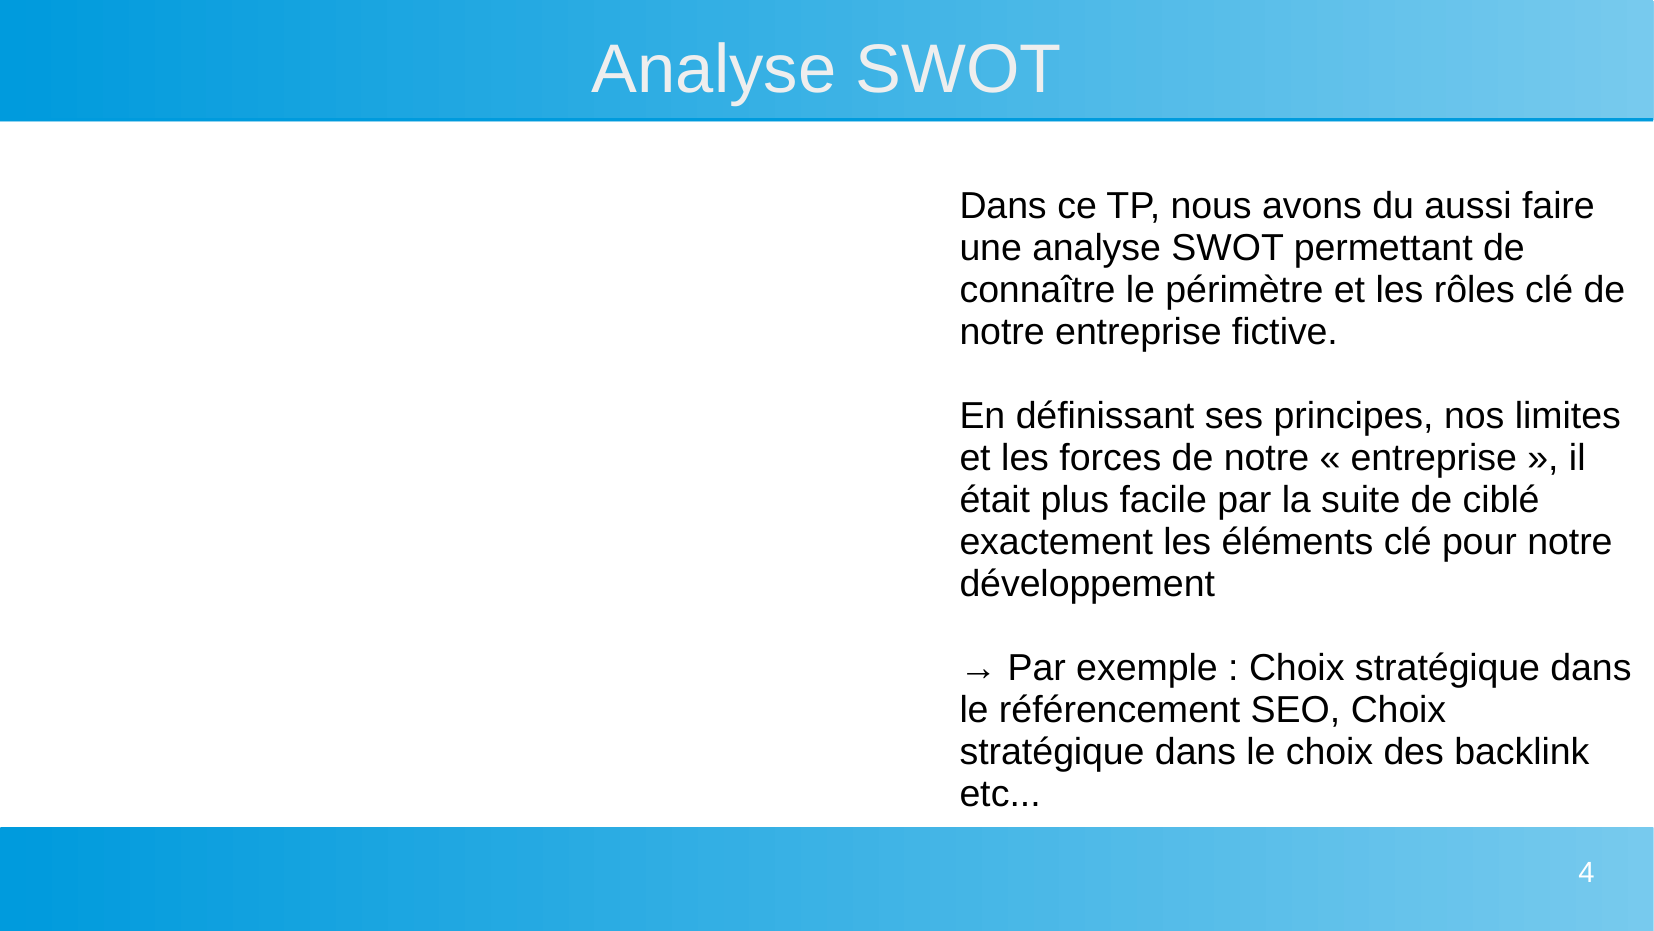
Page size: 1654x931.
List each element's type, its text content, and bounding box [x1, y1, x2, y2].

title Analyse SWOT [59, 29, 1595, 108]
text_box Dans ce TP, nous avons du aussi faire une analyse SWOT permettant de connaître le périmètre et les rôles clé de notre entreprise fictive. En définissant ses principes, nos limites et les forces de notre « entreprise », il était plus facile par la suite de ciblé exactement les éléments clé pour notre développement → Par exemple : Choix stratégique dans le référencement SEO, Choix stratégique dans le choix des backlink etc... [944, 177, 1654, 822]
